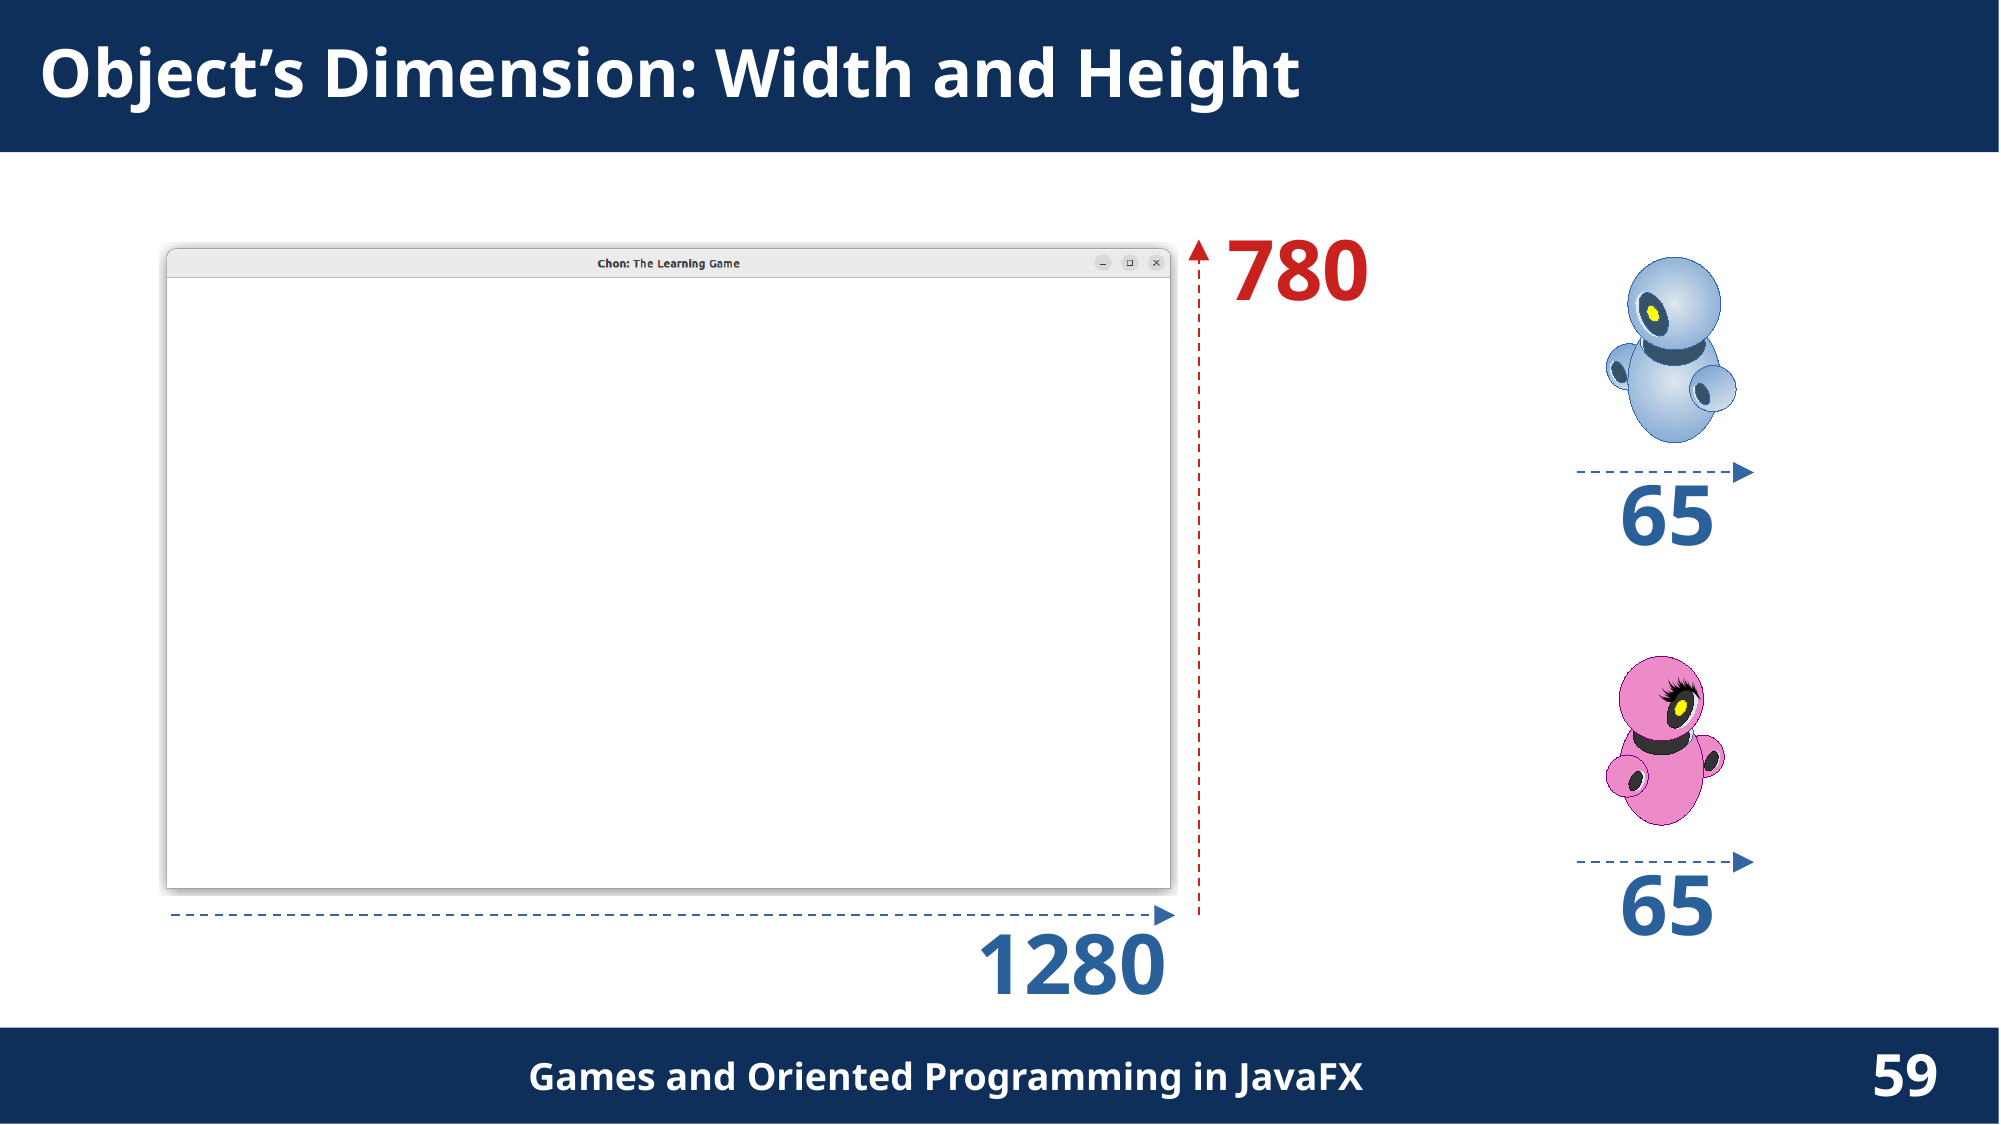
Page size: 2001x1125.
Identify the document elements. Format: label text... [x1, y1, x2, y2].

text_box Object’s Dimension: Width and Height [25, 23, 1999, 119]
text_box 1280 [938, 903, 1205, 1019]
text_box [1606, 656, 1725, 826]
picture [1658, 676, 1703, 702]
picture [159, 242, 1178, 897]
text_box 65 [1535, 844, 1802, 960]
text_box 65 [1535, 454, 1802, 570]
text_box 780 [1204, 210, 1394, 325]
text_box [1606, 257, 1737, 443]
